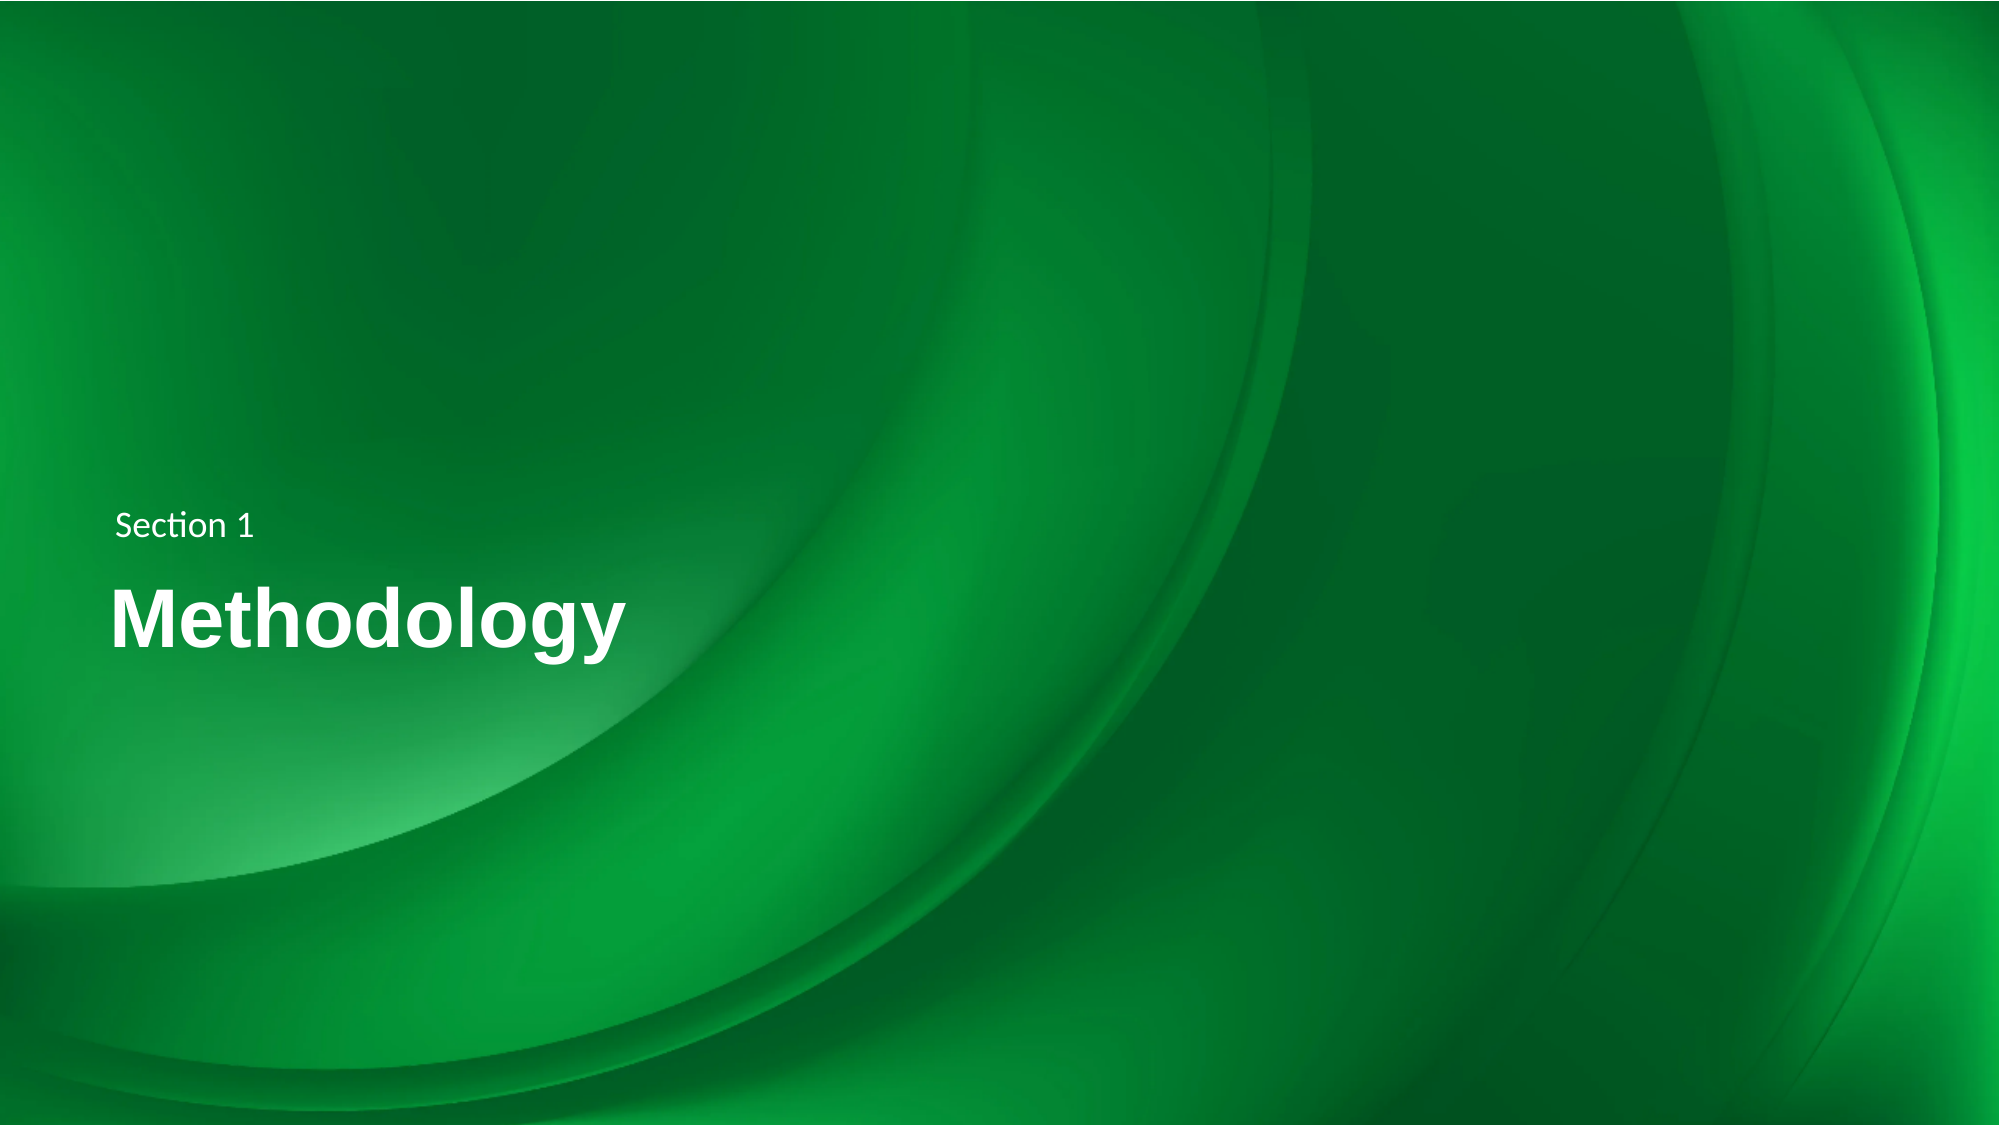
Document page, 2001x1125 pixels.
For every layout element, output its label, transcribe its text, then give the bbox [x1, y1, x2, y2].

text_box Methodology [94, 565, 1267, 674]
text_box Section 1 [100, 501, 427, 635]
picture [0, 1, 1999, 1125]
